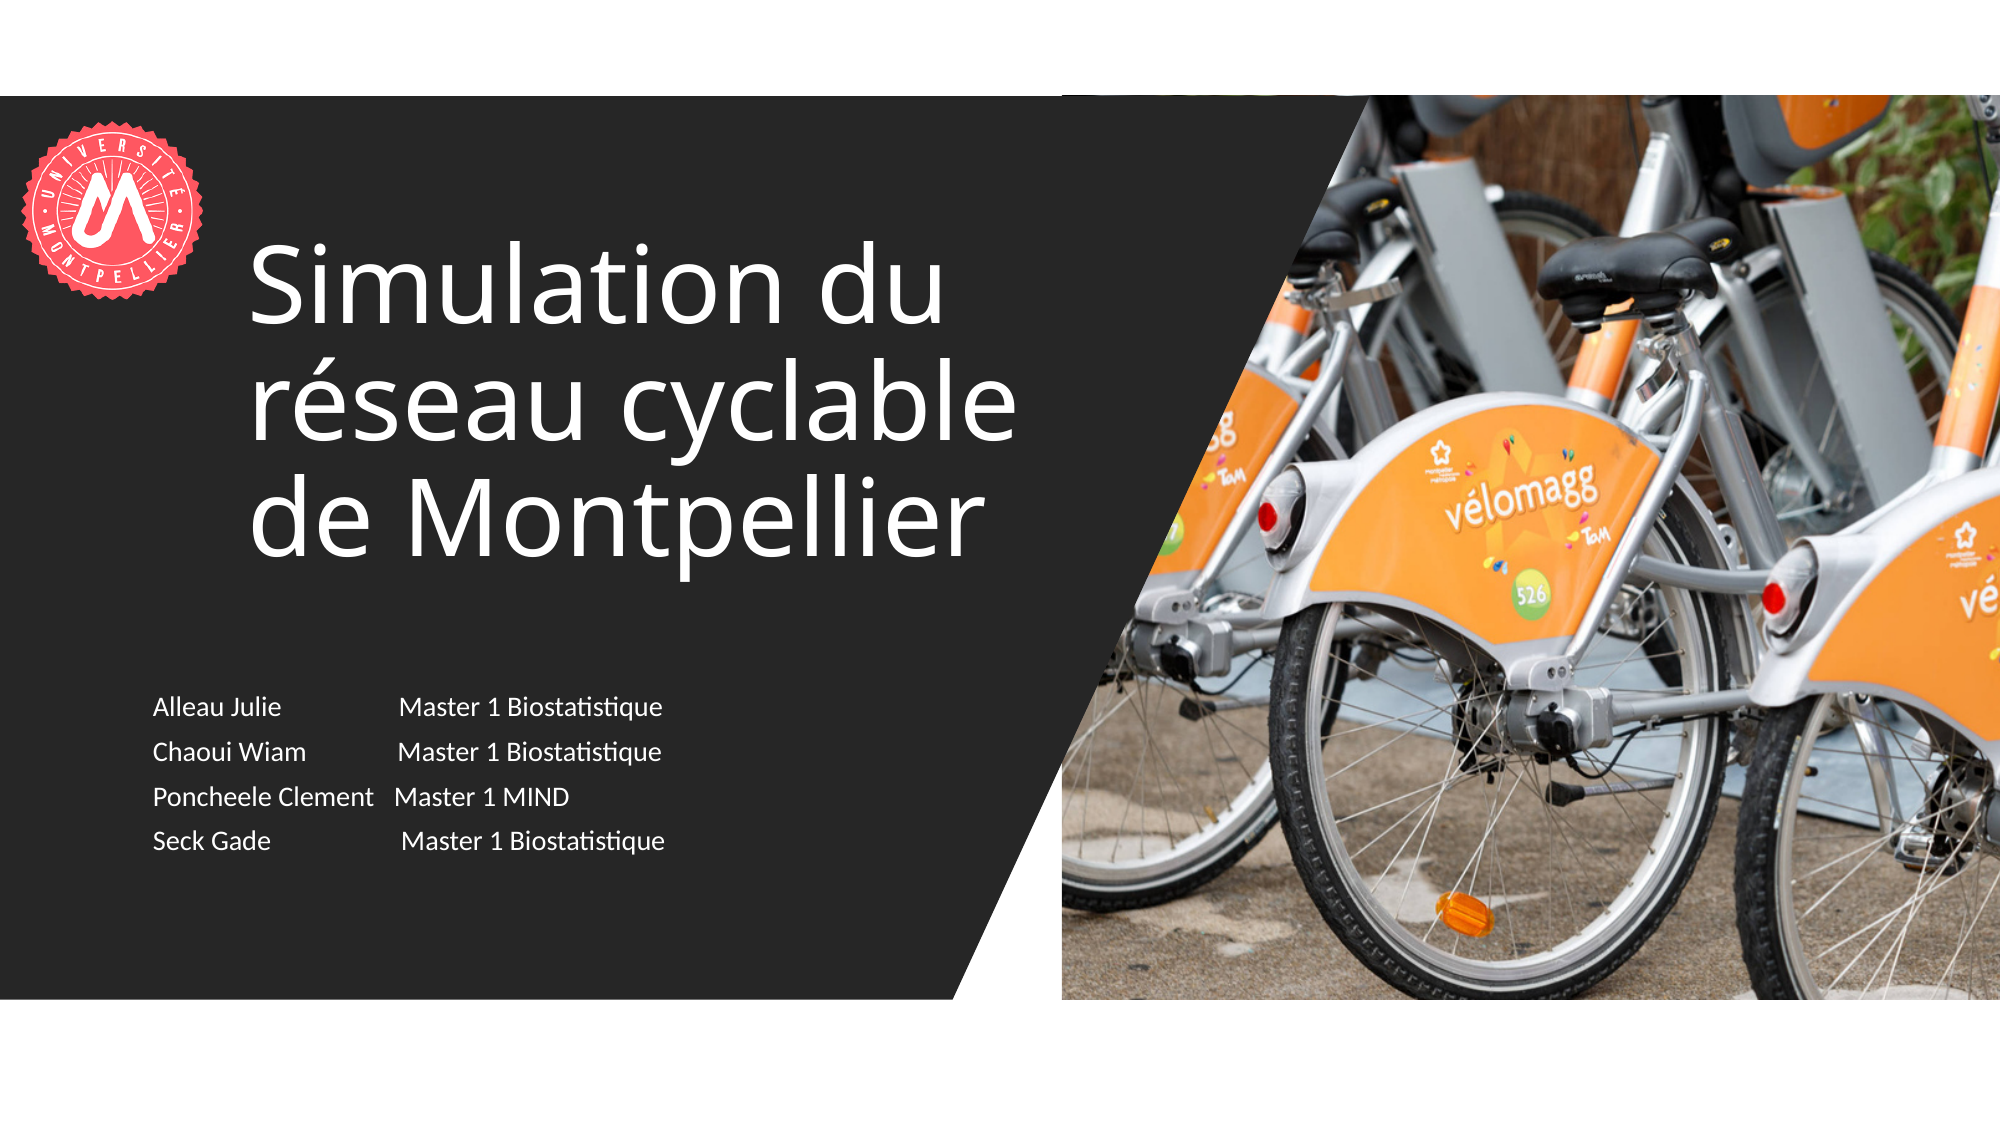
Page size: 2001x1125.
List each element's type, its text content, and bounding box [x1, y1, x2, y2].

text_box [0, 96, 1370, 1000]
subtitle Alleau Julie Master 1 Biostatistique Chaoui Wiam Master 1 Biostatistique Poncheele Clement Master 1 MIND Seck Gade Master 1 Biostatistique [138, 684, 1000, 865]
title Simulation du réseau cyclable de Montpellier [232, 220, 1173, 588]
picture [21, 121, 203, 300]
picture [1061, 95, 2000, 1000]
